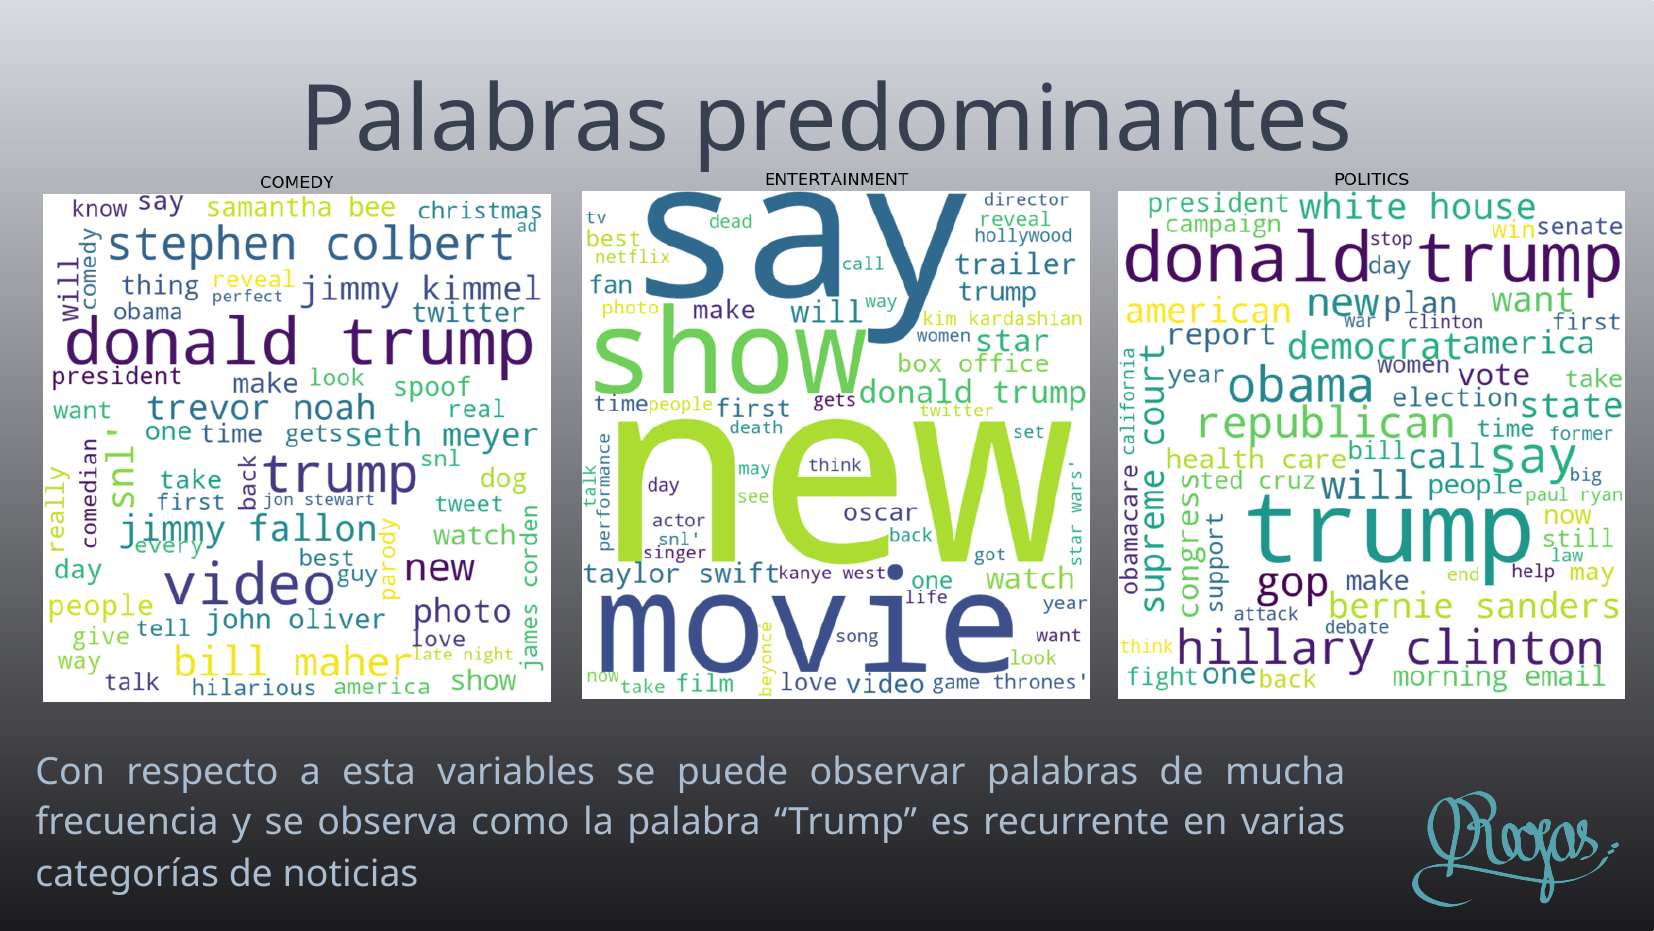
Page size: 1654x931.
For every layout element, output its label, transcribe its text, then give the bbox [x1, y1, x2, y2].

picture [11, 165, 1640, 724]
title Palabras predominantes [82, 37, 1571, 168]
list Con respecto a esta variables se puede observar palabras de mucha frecuencia y se observa como la palabra “Trump” es recurrente en varias categorías de noticias [35, 744, 1347, 917]
picture [1412, 791, 1619, 907]
